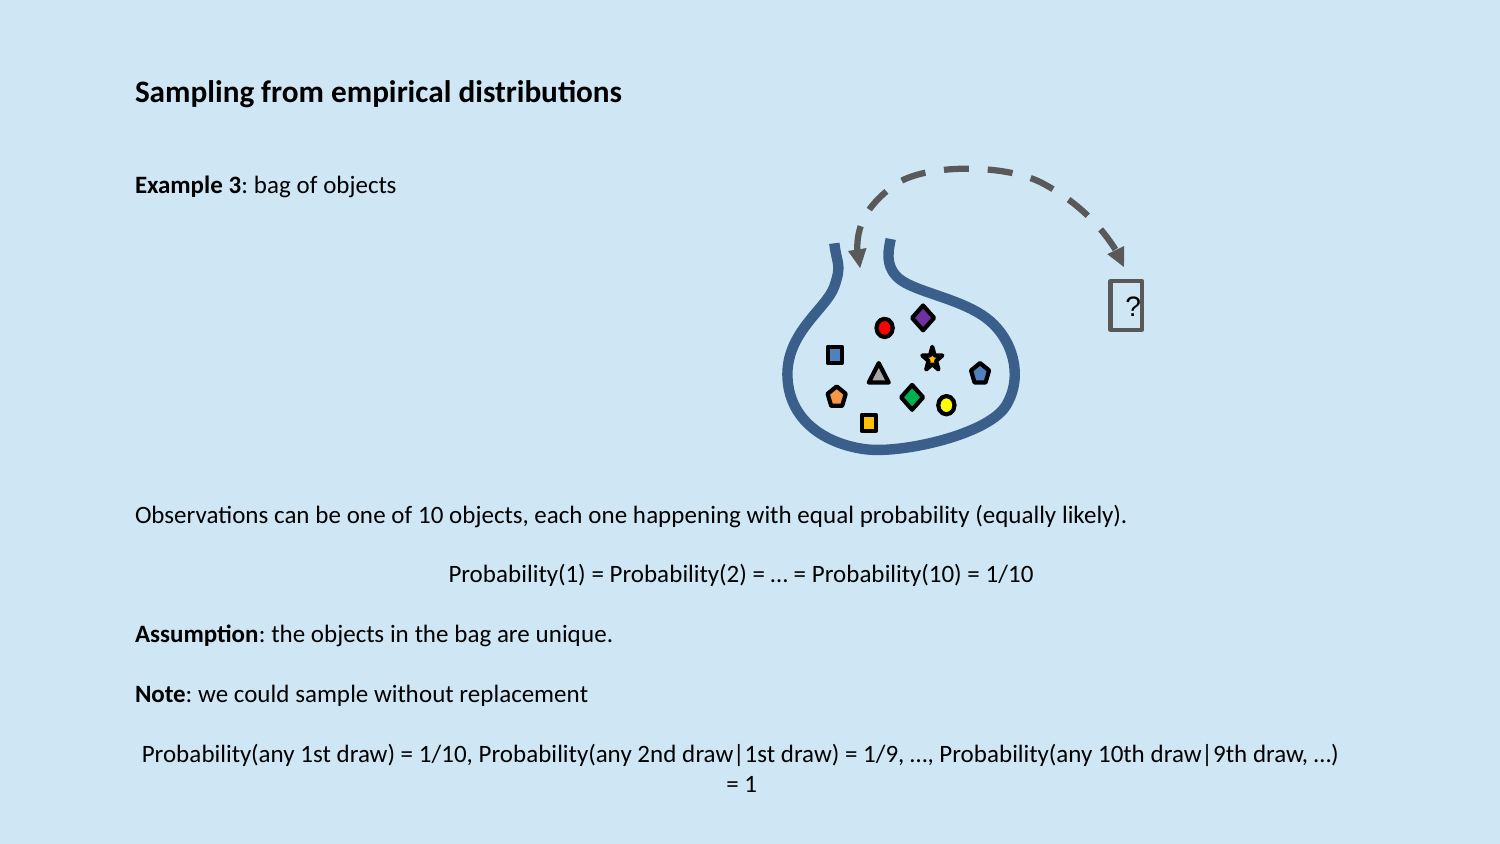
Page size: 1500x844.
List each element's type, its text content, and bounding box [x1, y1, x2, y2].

text_box [971, 363, 990, 383]
text_box Sampling from empirical distributions Example 3: bag of objects Observations can be one of 10 objects, each one happening with equal probability (equally likely). Probability(1) = Probability(2) = … = Probability(10) = 1/10 Assumption: the objects in the bag are unique. Note: we could sample without replacement Probability(any 1st draw) = 1/10, Probability(any 2nd draw|1st draw) = 1/9, …, Probability(any 10th draw|9th draw, …) = 1 [120, 64, 1364, 805]
text_box [868, 363, 889, 383]
text_box [901, 384, 924, 410]
text_box [827, 346, 843, 363]
text_box [876, 318, 893, 338]
text_box [938, 396, 955, 415]
text_box [861, 414, 876, 431]
text_box ? [1110, 281, 1143, 330]
text_box [922, 346, 943, 370]
text_box [912, 305, 935, 331]
text_box [827, 386, 846, 406]
